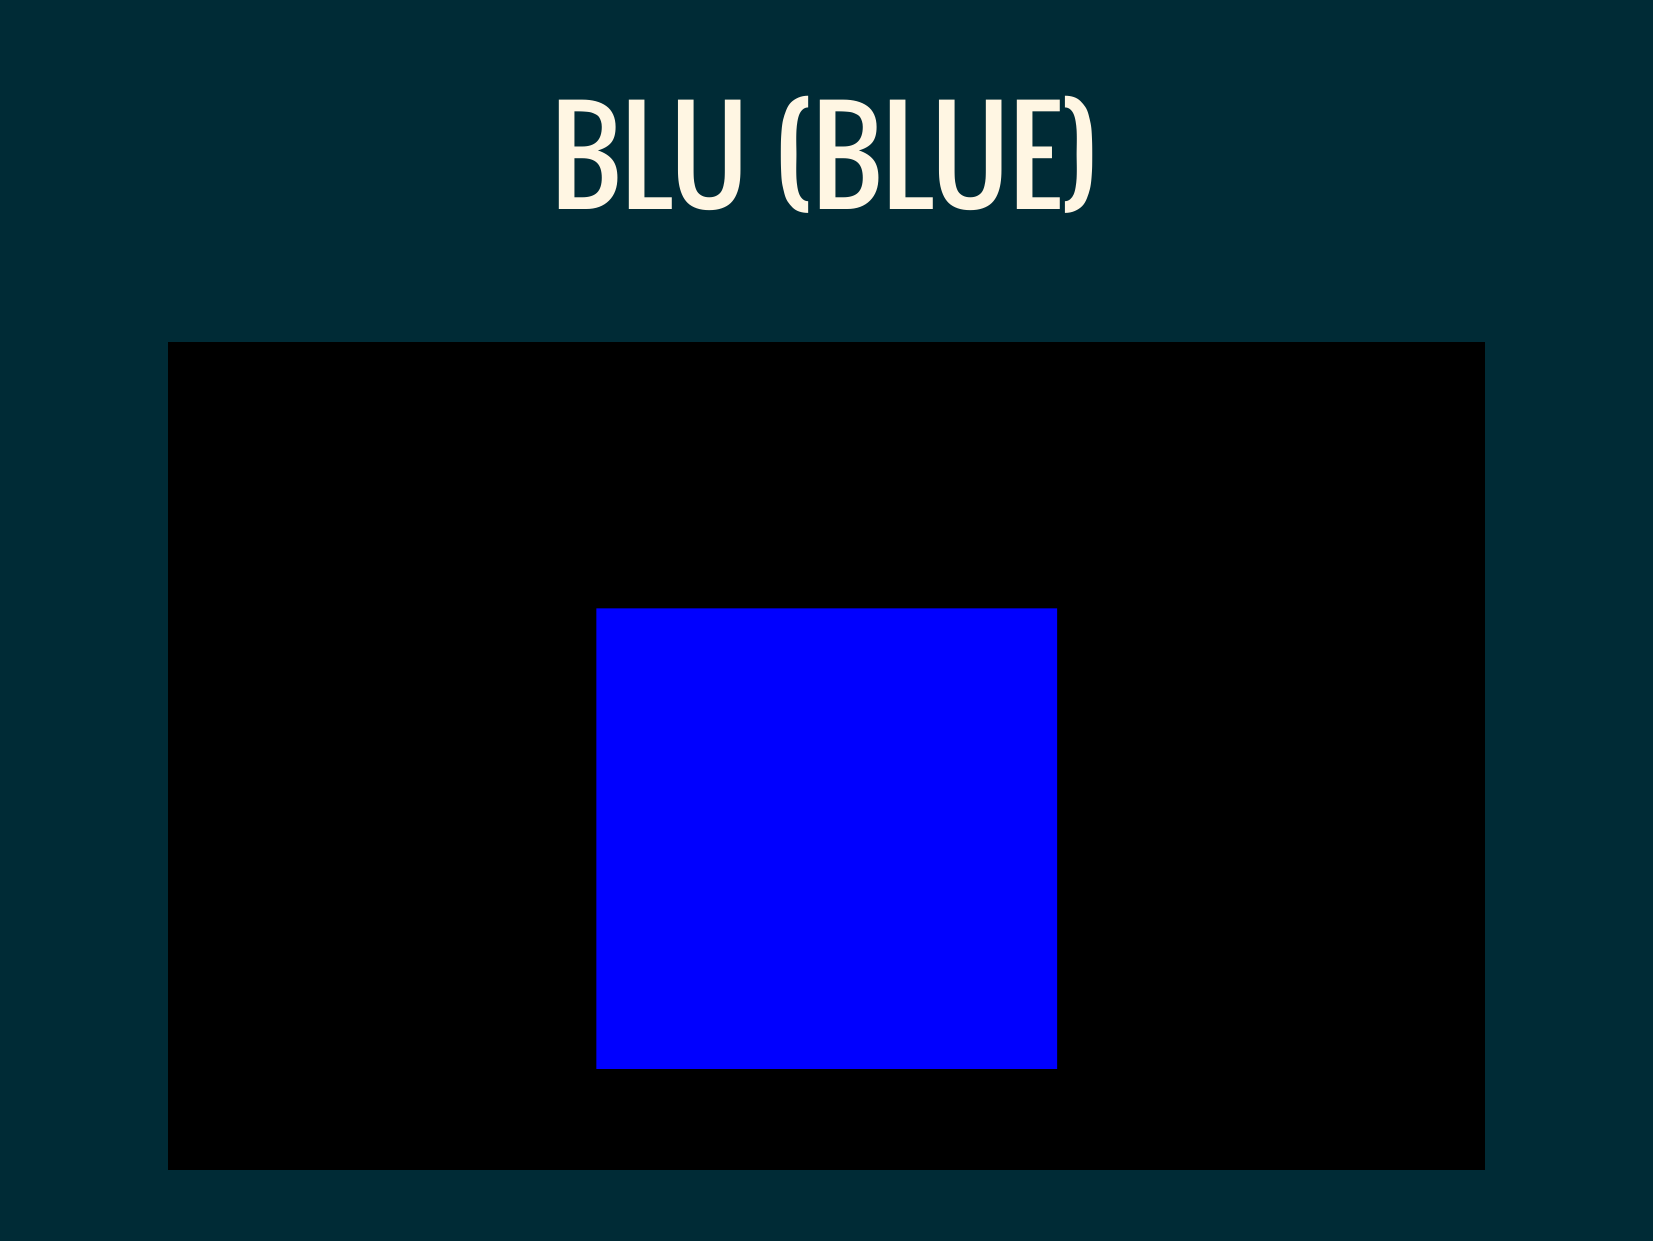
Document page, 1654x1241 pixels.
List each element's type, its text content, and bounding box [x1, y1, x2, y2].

text_box [168, 342, 1485, 1170]
title Blu (Blue) [82, 49, 1571, 257]
